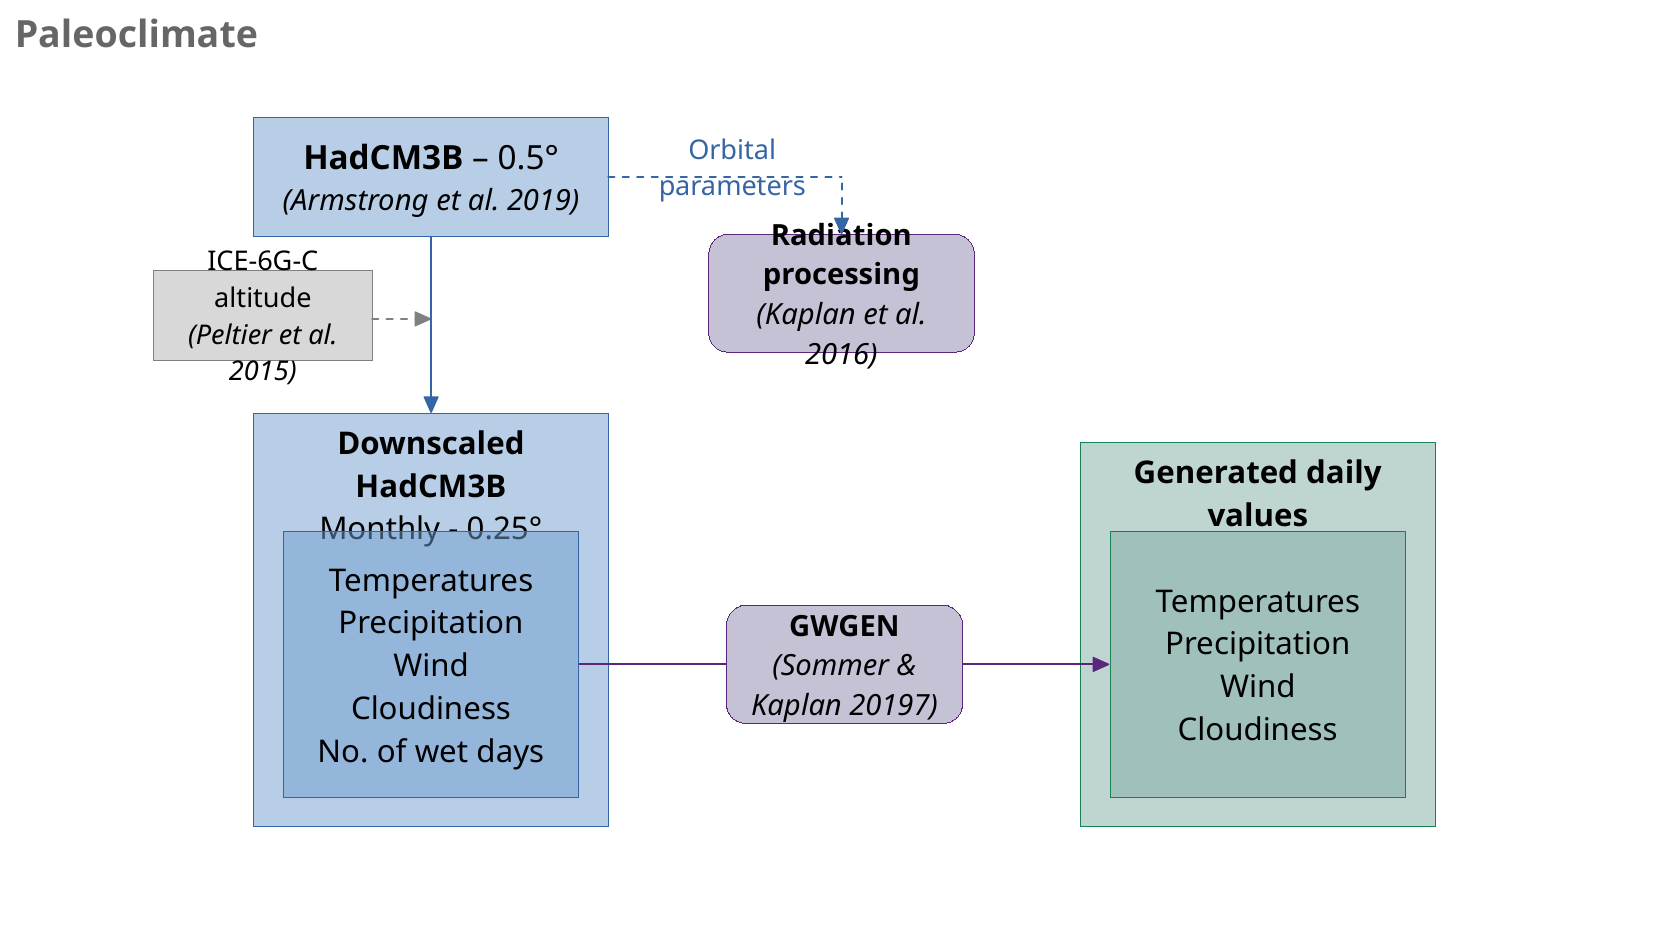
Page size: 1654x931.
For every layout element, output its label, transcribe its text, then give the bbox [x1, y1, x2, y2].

text_box Orbital parameters [614, 123, 851, 175]
text_box Downscaled HadCM3B Monthly - 0.25° [253, 413, 609, 827]
text_box Paleoclimate [0, 0, 1654, 118]
text_box Generated daily values [1080, 442, 1436, 827]
text_box ICE-6G-C altitude (Peltier et al. 2015) [153, 270, 373, 361]
text_box HadCM3B – 0.5° (Armstrong et al. 2019) [253, 117, 609, 237]
text_box Radiation processing (Kaplan et al. 2016) [708, 234, 975, 353]
text_box GWGEN (Sommer & Kaplan 20197) [726, 605, 963, 724]
text_box Temperatures Precipitation Wind Cloudiness [1110, 531, 1406, 798]
text_box Temperatures Precipitation Wind Cloudiness No. of wet days [283, 531, 579, 798]
